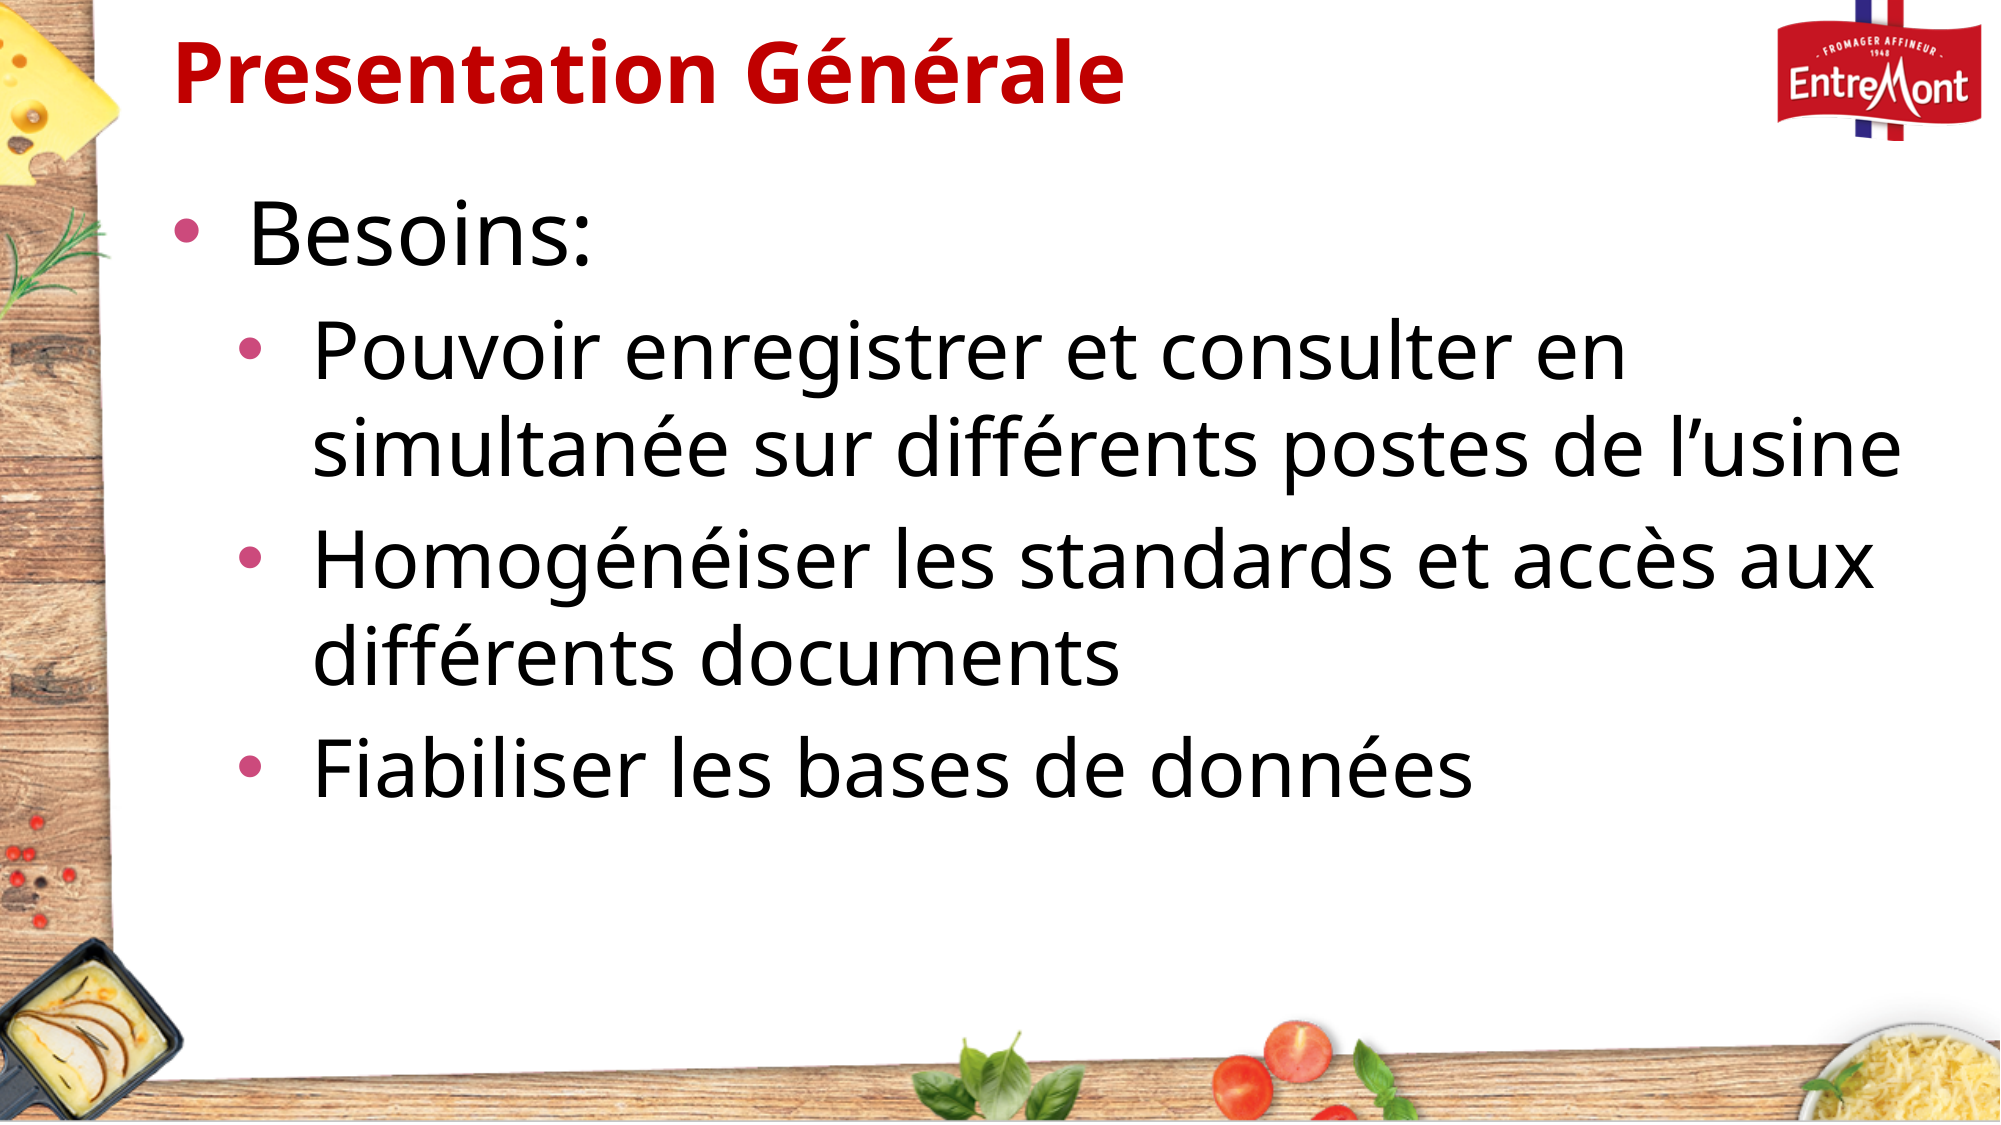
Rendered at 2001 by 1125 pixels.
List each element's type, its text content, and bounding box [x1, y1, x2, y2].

title Presentation Générale [156, 22, 1744, 130]
picture [0, 0, 2000, 1122]
text_box Besoins: Pouvoir enregistrer et consulter en simultanée sur différents postes de l’usine Homogénéiser les standards et accès aux différents documents Fiabiliser les bases de données [156, 168, 2000, 991]
